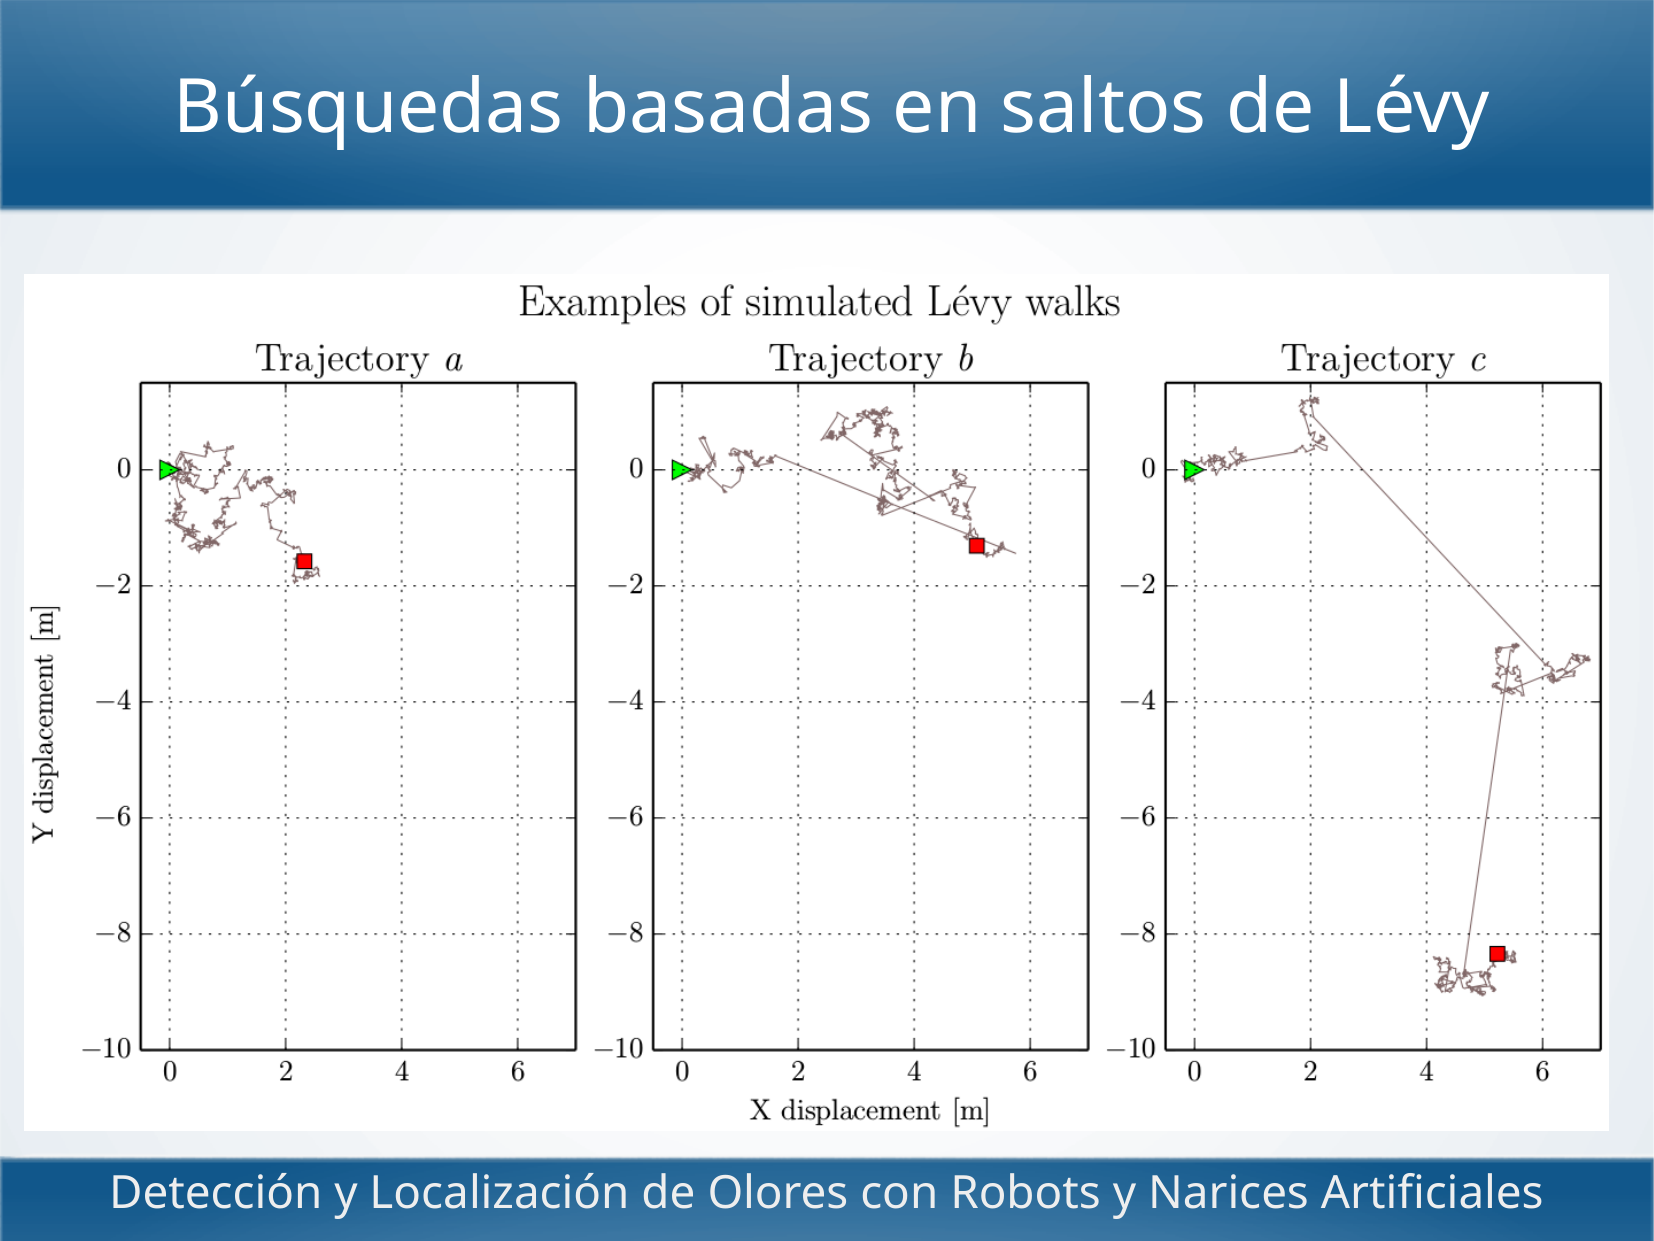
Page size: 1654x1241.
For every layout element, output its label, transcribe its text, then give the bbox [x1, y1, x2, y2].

title Búsquedas basadas en saltos de Lévy [30, 10, 1636, 196]
picture [0, 0, 1654, 1148]
text_box Detección y Localización de Olores con Robots y Narices Artificiales [0, 1148, 1654, 1241]
